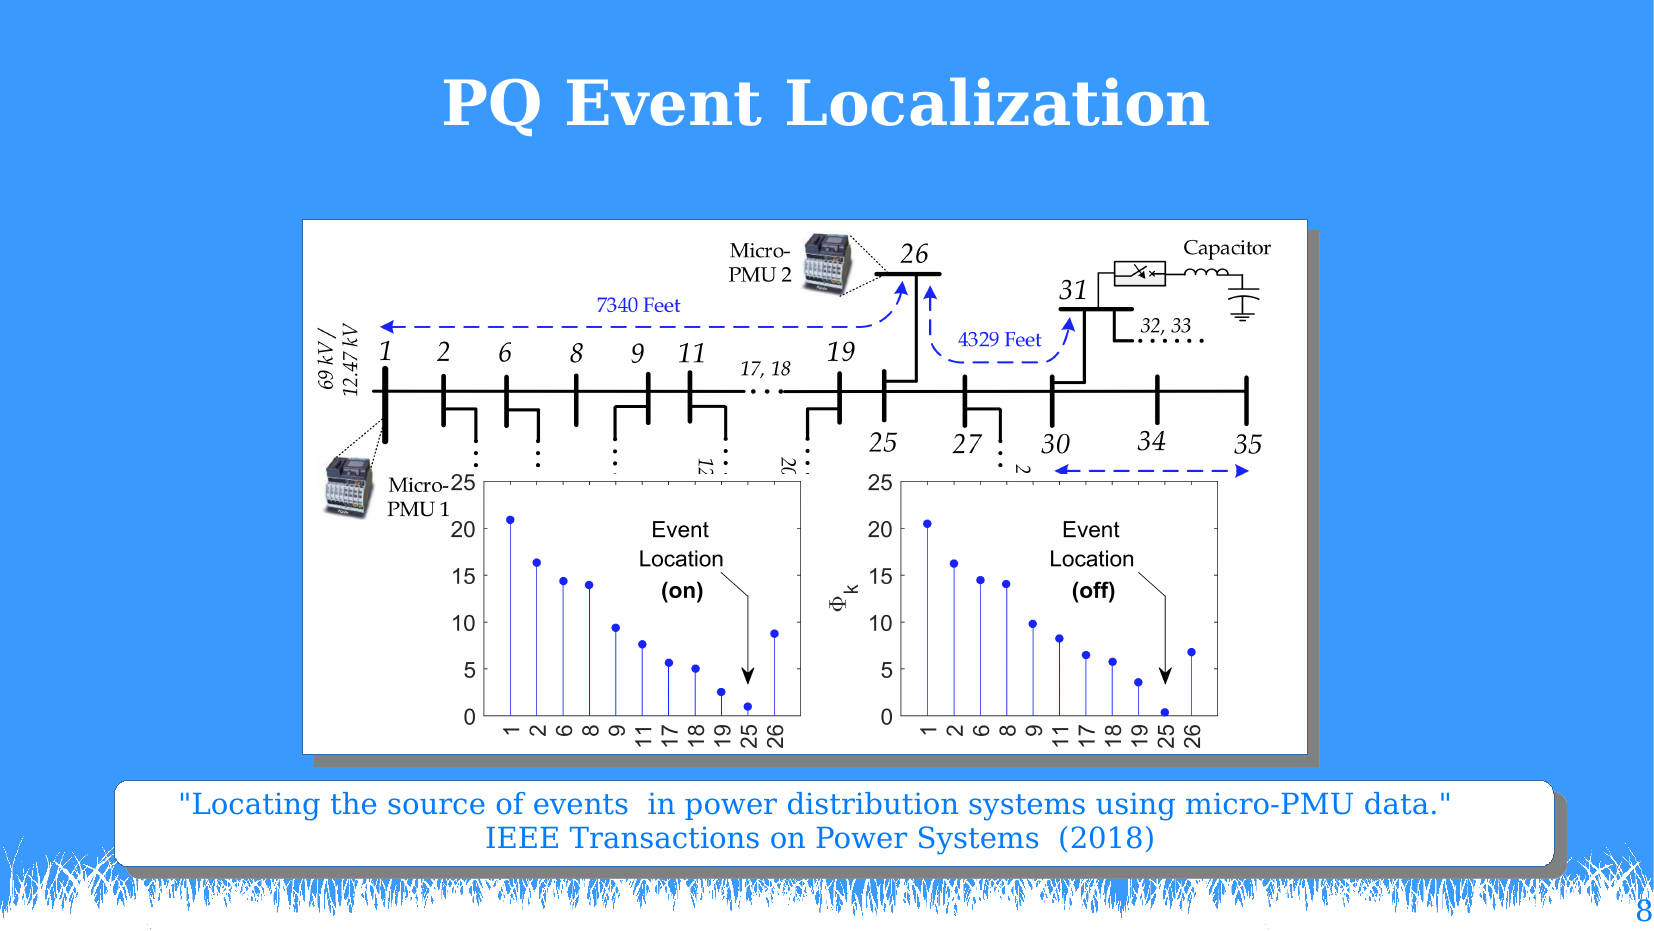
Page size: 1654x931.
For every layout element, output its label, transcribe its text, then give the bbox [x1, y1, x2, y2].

title PQ Event Localization [82, 25, 1571, 181]
text_box "Locating the source of events in power distribution systems using micro-PMU data." IEEE Transactions on Power Systems (2018) [0, 780, 1641, 898]
text_box [302, 219, 1308, 755]
picture [0, 0, 1654, 931]
